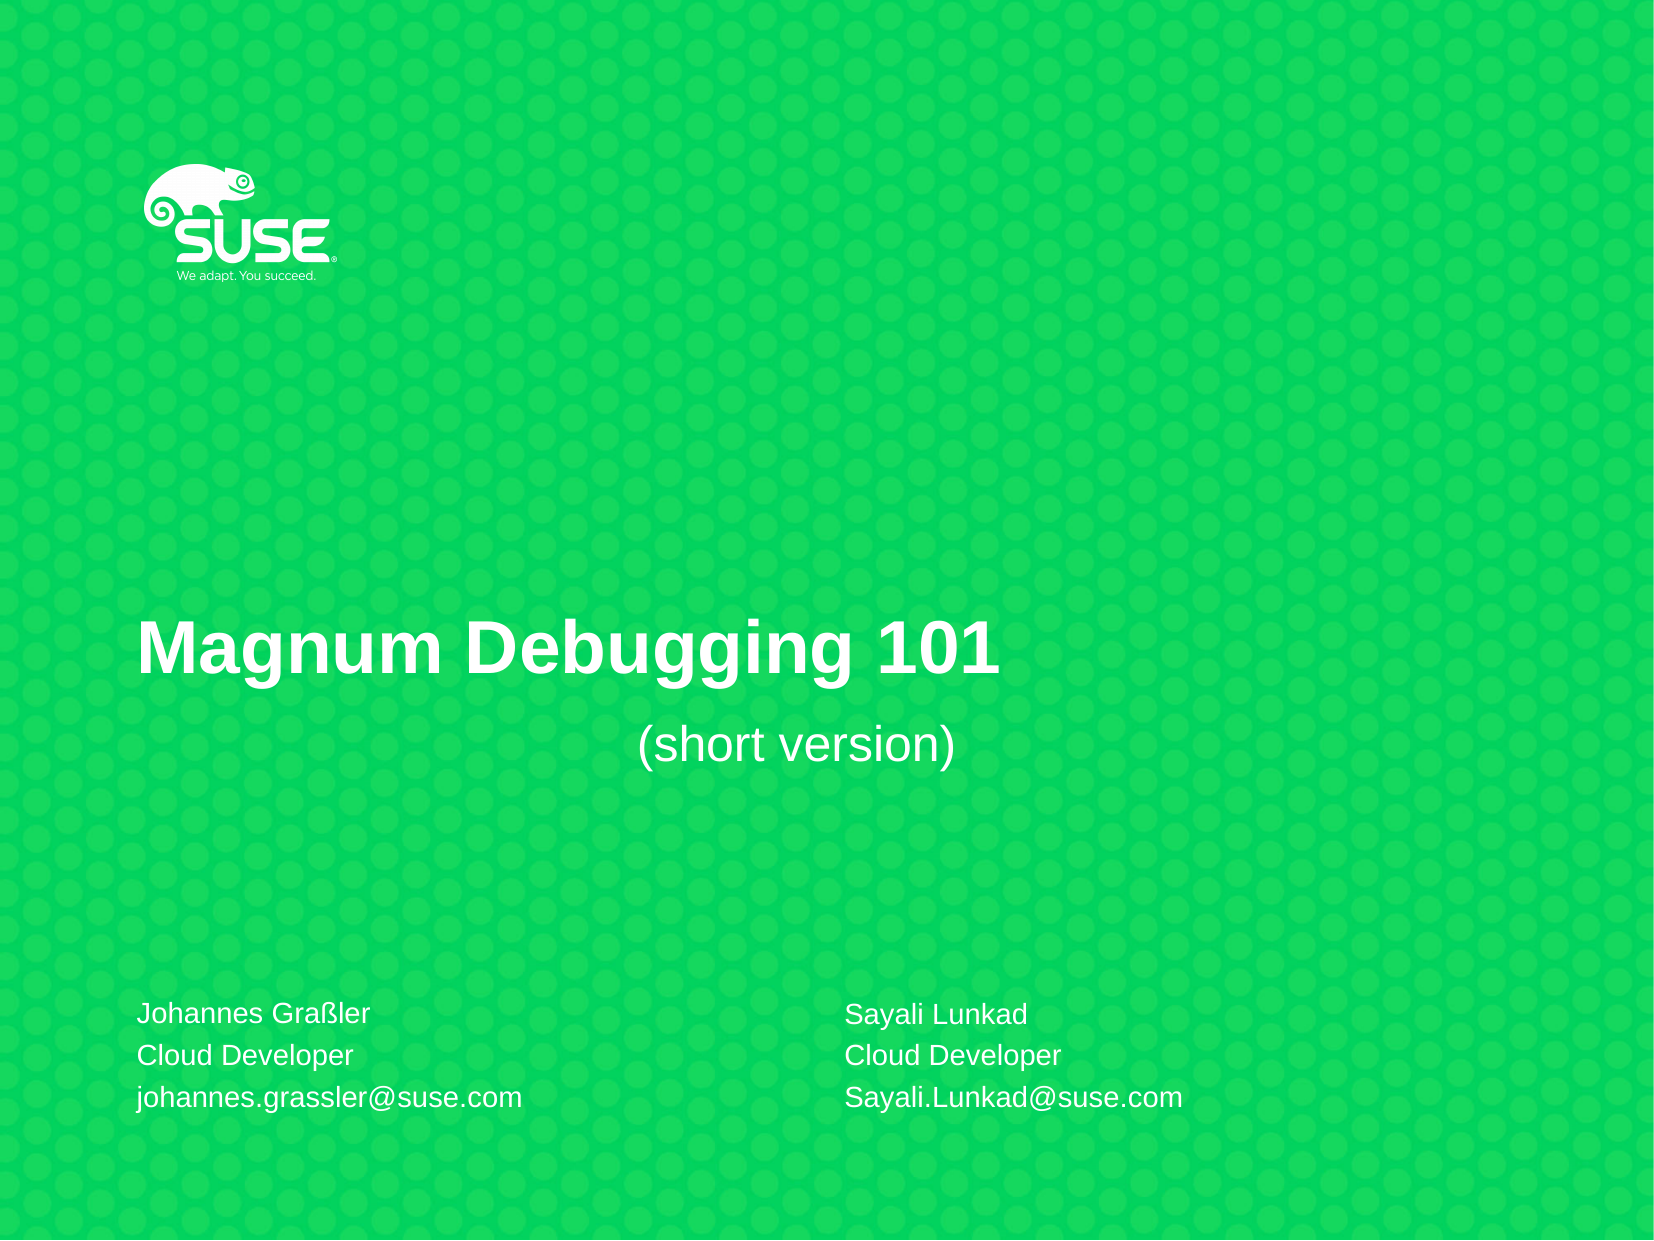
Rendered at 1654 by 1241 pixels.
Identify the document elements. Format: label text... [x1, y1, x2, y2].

text_box (short version) [621, 709, 1048, 836]
subtitle Johannes Graßler Cloud Developer johannes.grassler@suse.com [121, 990, 829, 1233]
picture [0, 0, 1654, 1240]
title Magnum Debugging 101 [121, 296, 1531, 691]
text_box Sayali Lunkad Cloud Developer Sayali.Lunkad@suse.com [829, 990, 1587, 1233]
